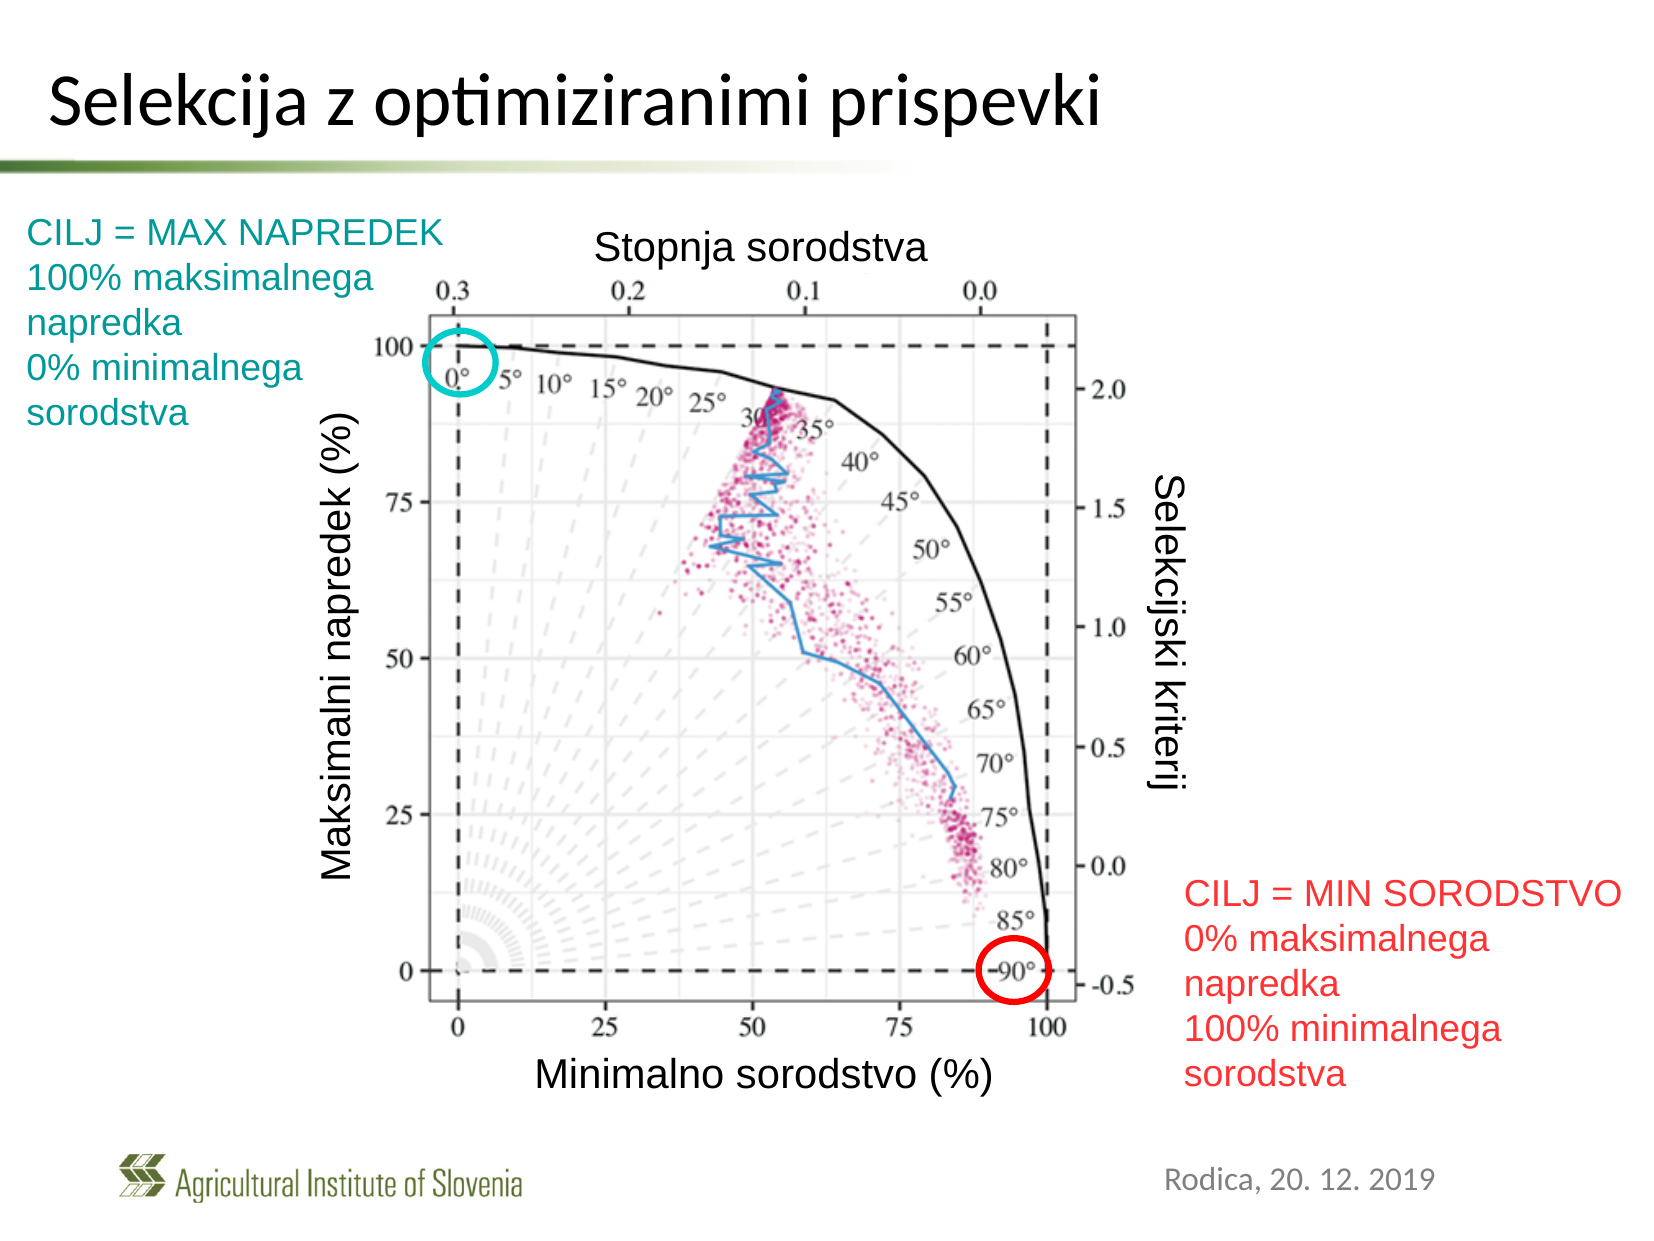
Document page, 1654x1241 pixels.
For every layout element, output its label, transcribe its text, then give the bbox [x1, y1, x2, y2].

text_box Selekcijski kriterij [1134, 377, 1205, 898]
text_box Selekcija z optimiziranimi prispevki [48, 20, 1401, 176]
text_box Maksimalni napredek (%) [301, 510, 372, 898]
picture [484, 345, 492, 380]
picture [0, 0, 1654, 1241]
text_box CILJ = MIN SORODSTVO 0% maksimalnega napredka 100% minimalnega sorodstva [1169, 861, 1642, 1171]
text_box Stopnja sorodstva [578, 212, 957, 274]
text_box CILJ = MAX NAPREDEK 100% maksimalnega napredka 0% minimalnega sorodstva [11, 200, 484, 510]
text_box Minimalno sorodstvo (%) [519, 1039, 1016, 1147]
